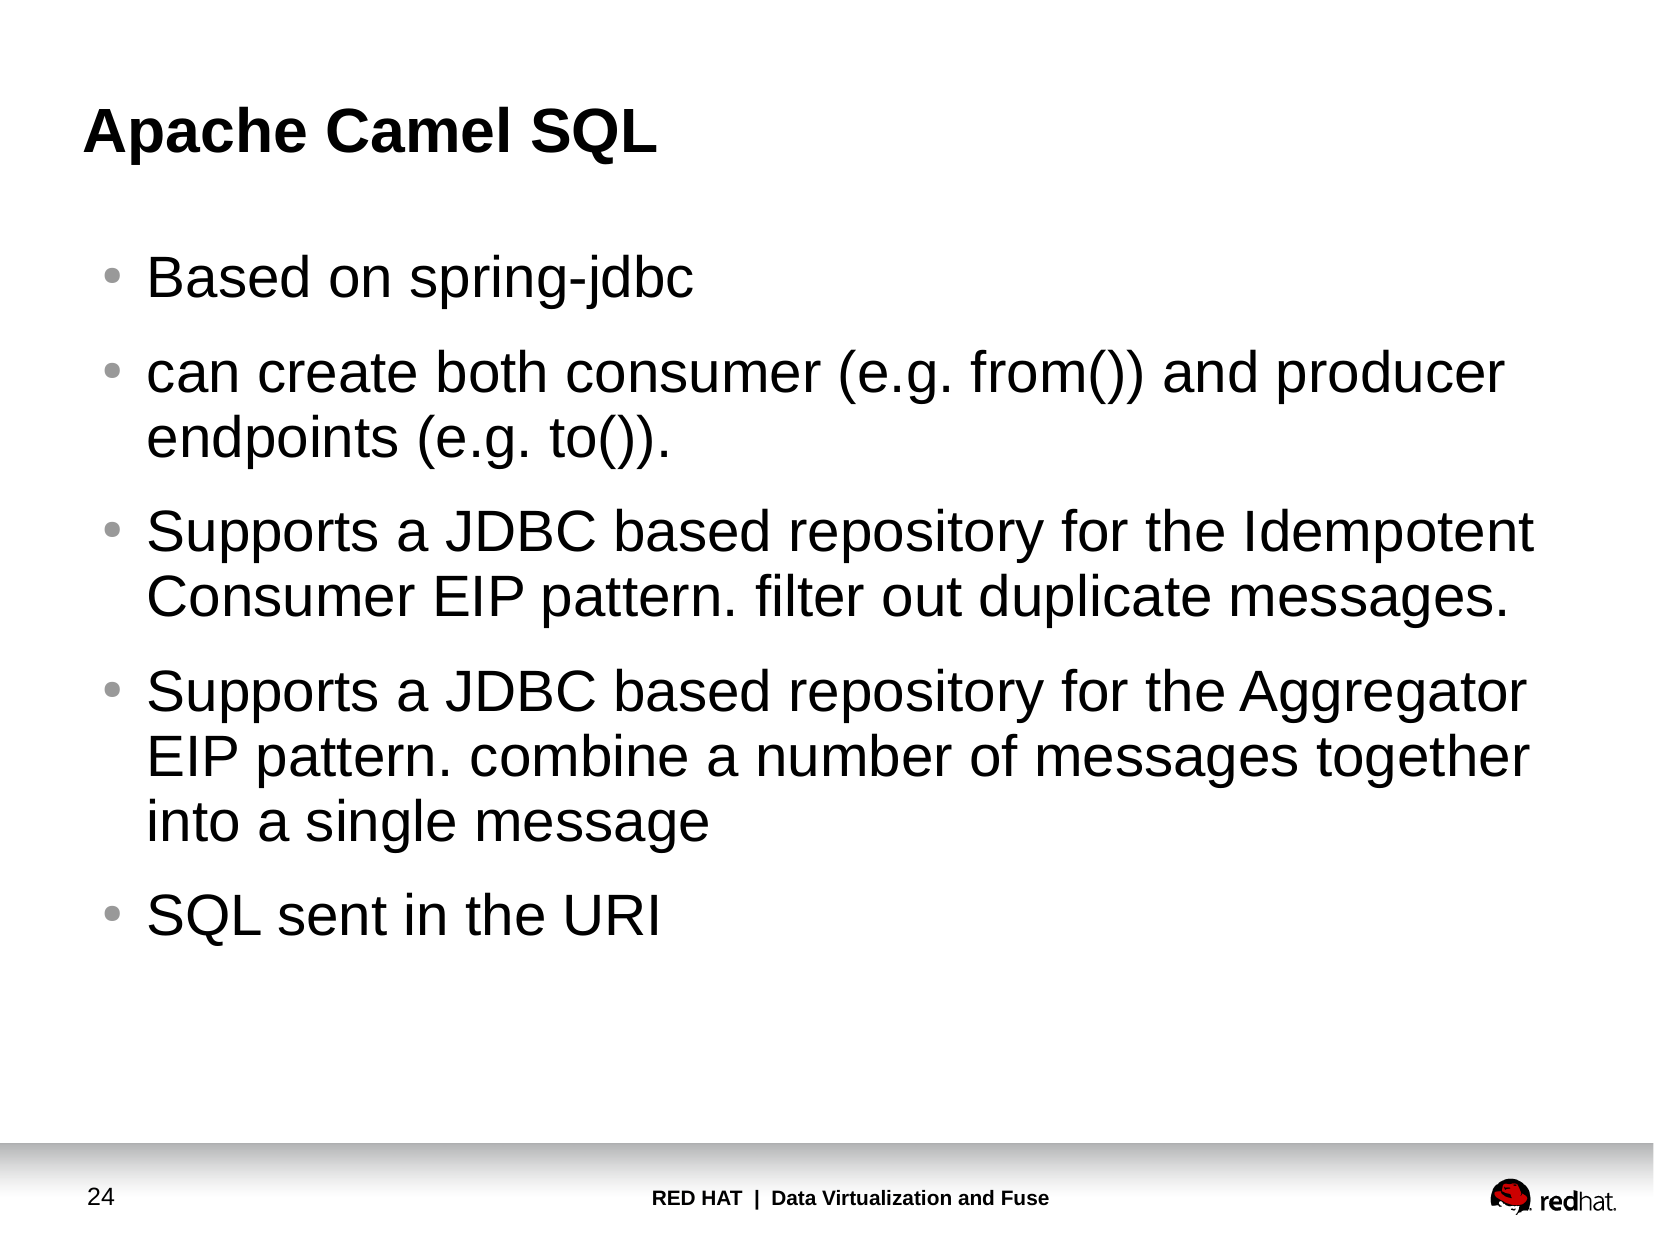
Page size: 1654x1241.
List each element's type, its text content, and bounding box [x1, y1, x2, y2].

picture [0, 1143, 1654, 1241]
list Based on spring-jdbc can create both consumer (e.g. from()) and producer endpoints (e.g. to()). Supports a JDBC based repository for the Idempotent Consumer EIP pattern. filter out duplicate messages. Supports a JDBC based repository for the Aggregator EIP pattern. combine a number of messages together into a single message SQL sent in the URI [86, 244, 1576, 1039]
title Apache Camel SQL [82, 37, 1571, 226]
